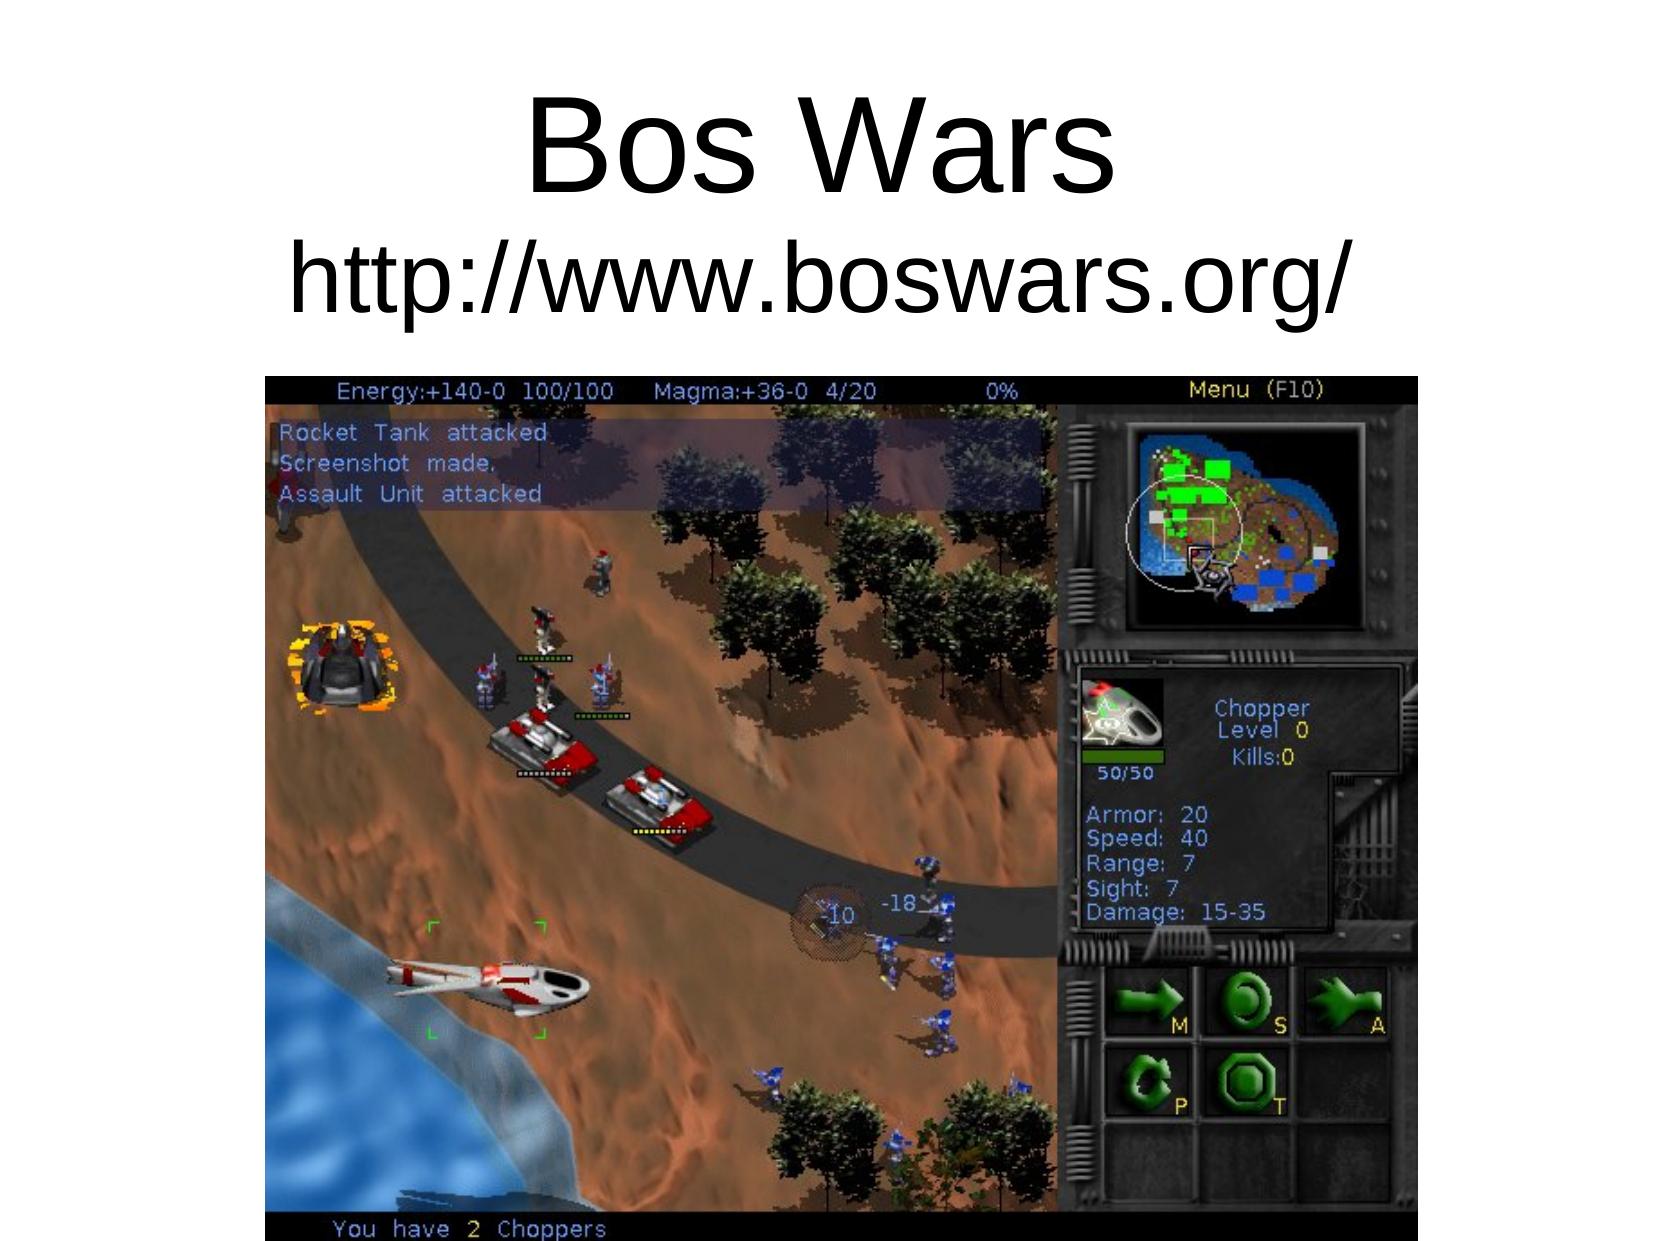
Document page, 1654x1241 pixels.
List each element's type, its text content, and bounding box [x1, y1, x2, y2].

picture [265, 376, 1418, 1241]
title Bos Wars http://www.boswars.org/ [76, 67, 1565, 334]
